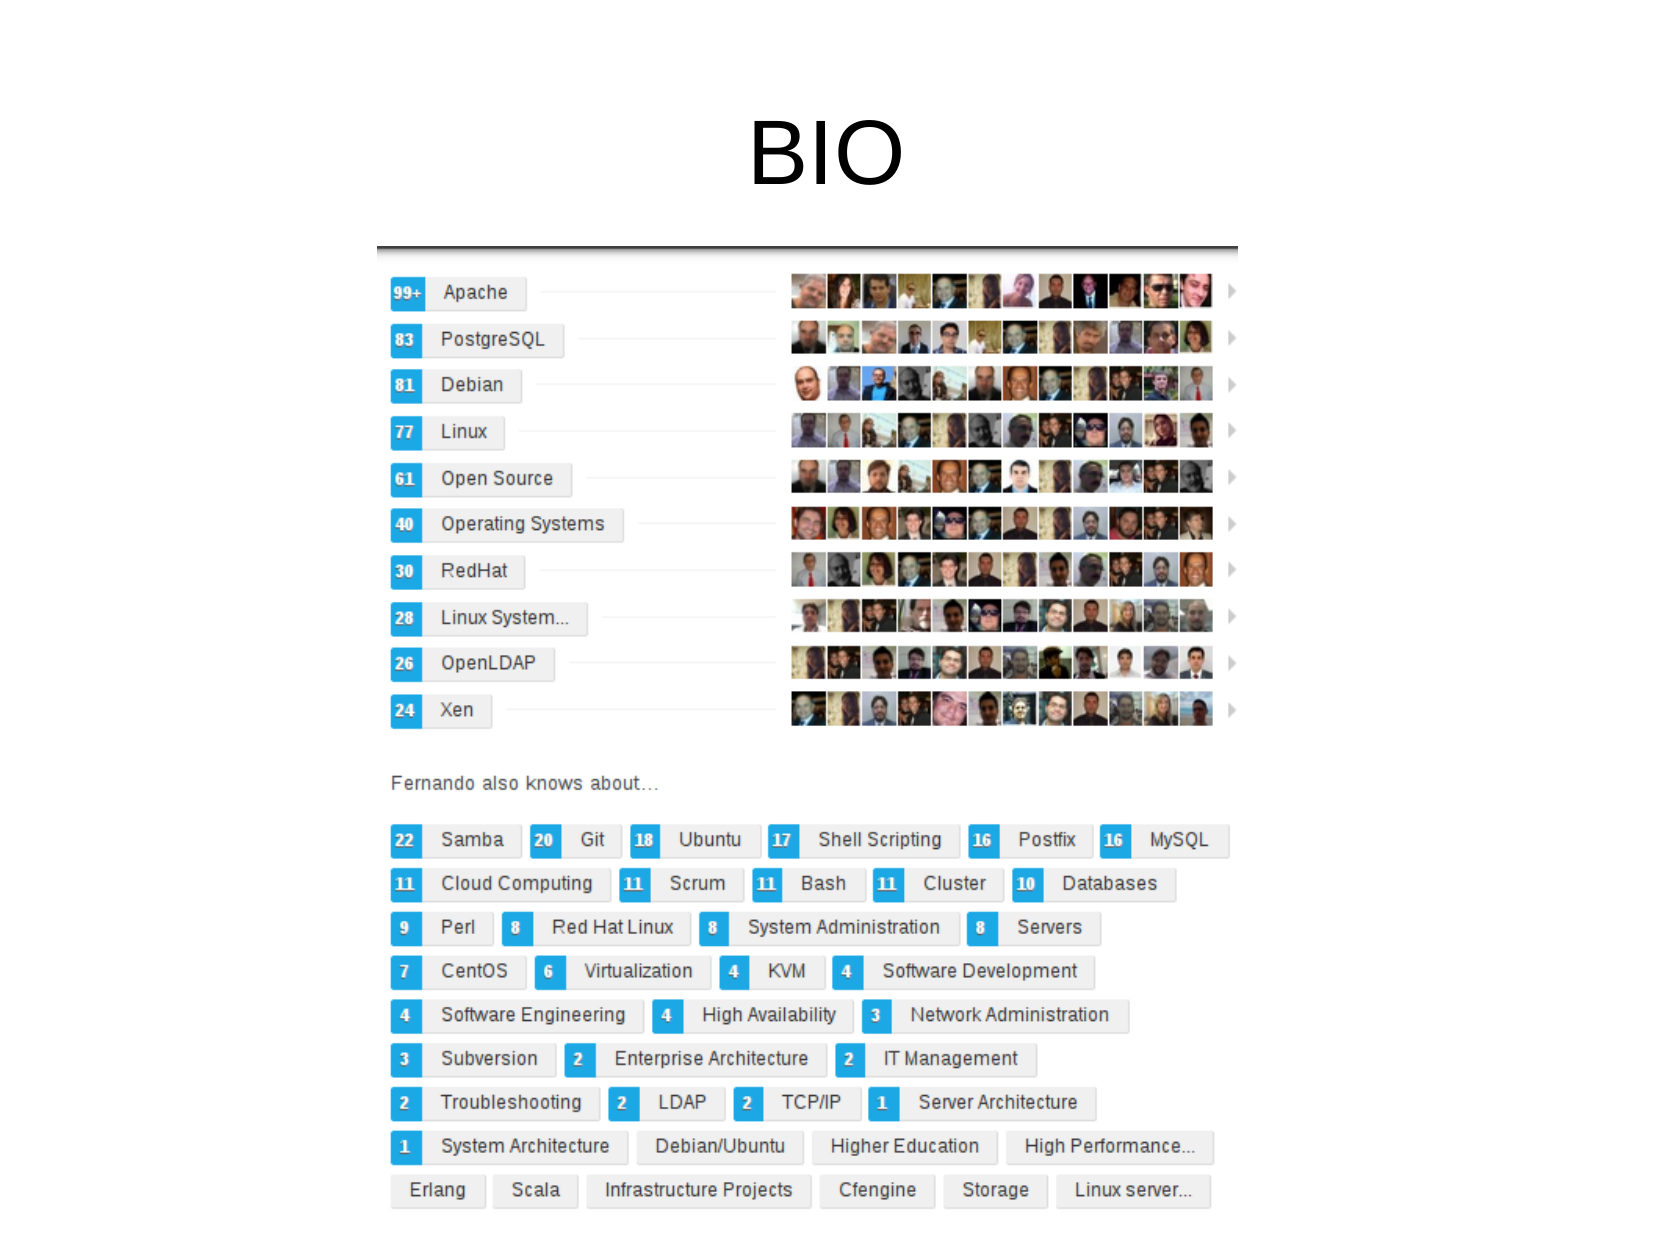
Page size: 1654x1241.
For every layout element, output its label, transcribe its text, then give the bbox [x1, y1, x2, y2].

title BIO [82, 49, 1571, 257]
picture [377, 246, 1238, 1217]
